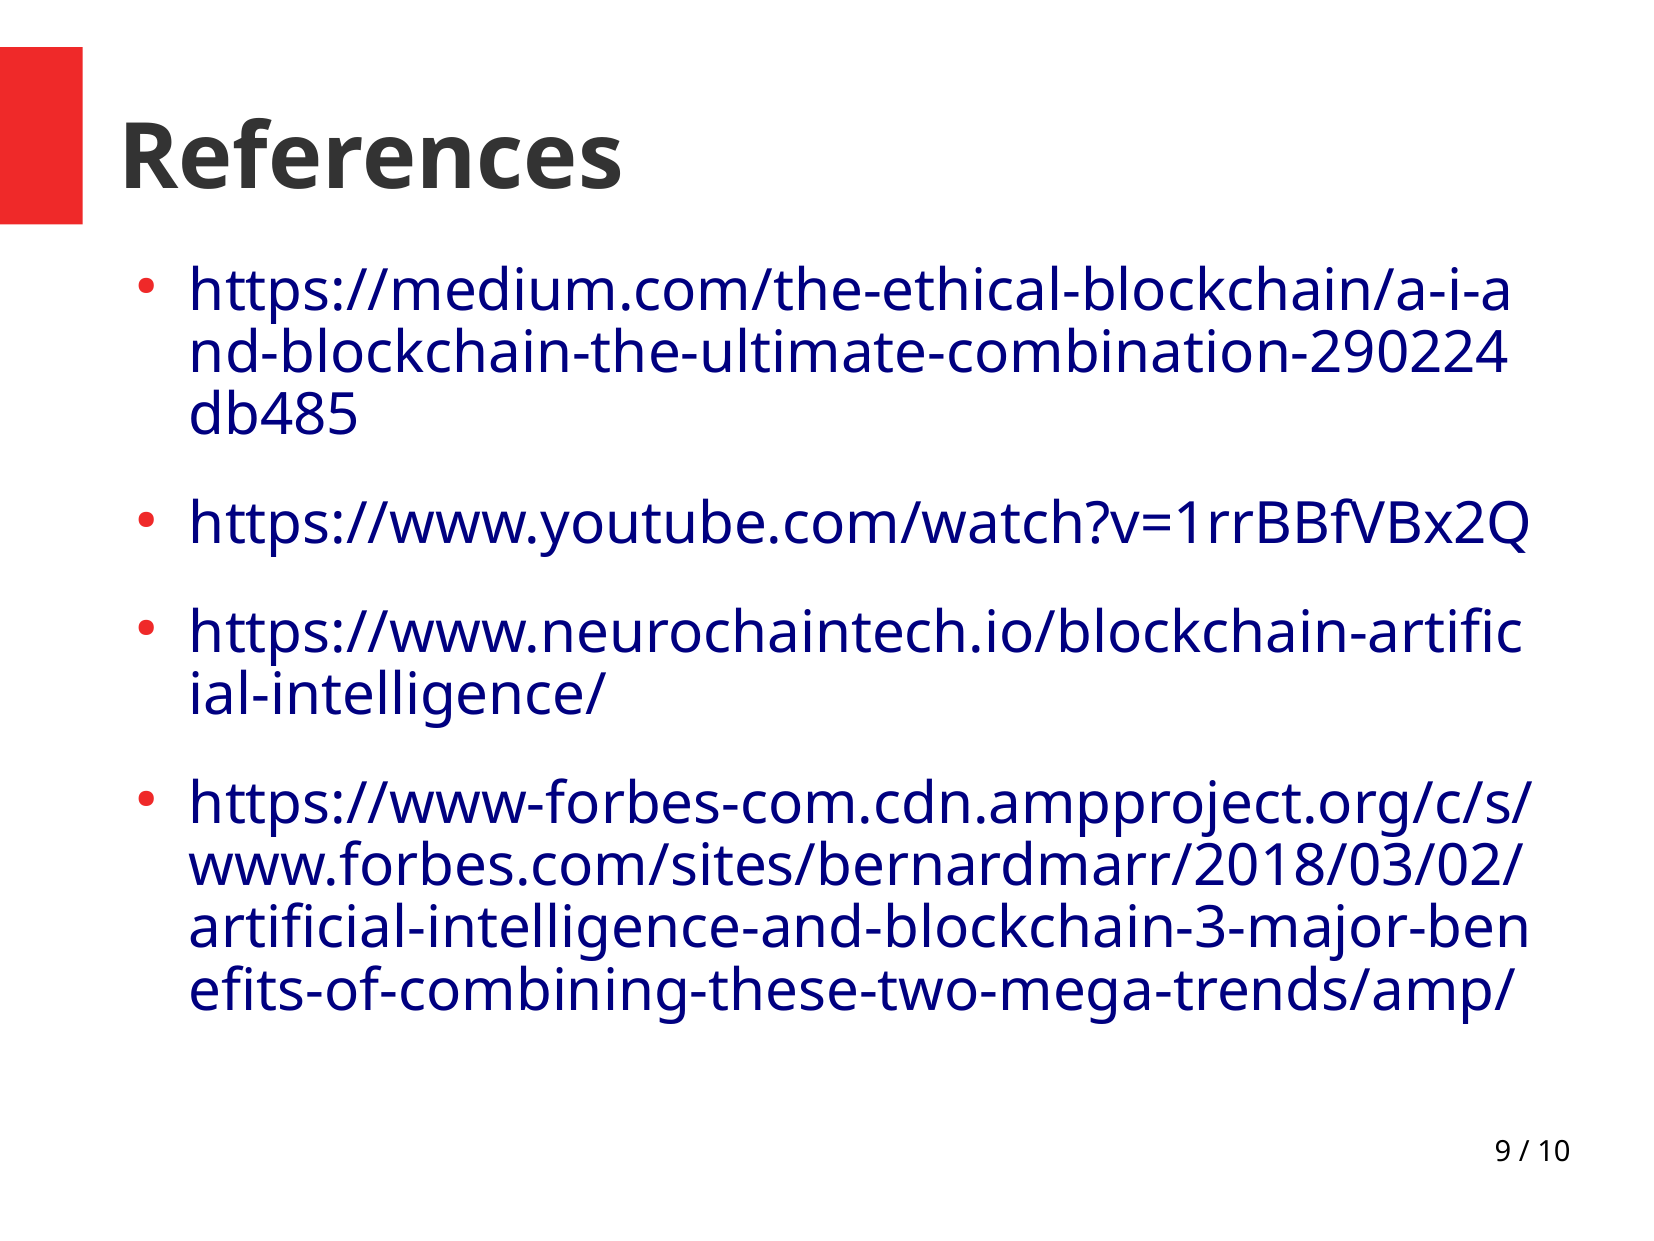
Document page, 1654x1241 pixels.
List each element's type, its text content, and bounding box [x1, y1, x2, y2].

title References [118, 49, 1571, 257]
list https://medium.com/the-ethical-blockchain/a-i-and-blockchain-the-ultimate-combination-290224db485 https://www.youtube.com/watch?v=1rrBBfVBx2Q https://www.neurochaintech.io/blockchain-artificial-intelligence/ https://www-forbes-com.cdn.ampproject.org/c/s/www.forbes.com/sites/bernardmarr/2018/03/02/artificial-intelligence-and-blockchain-3-major-benefits-of-combining-these-two-mega-trends/amp/ [118, 248, 1536, 968]
